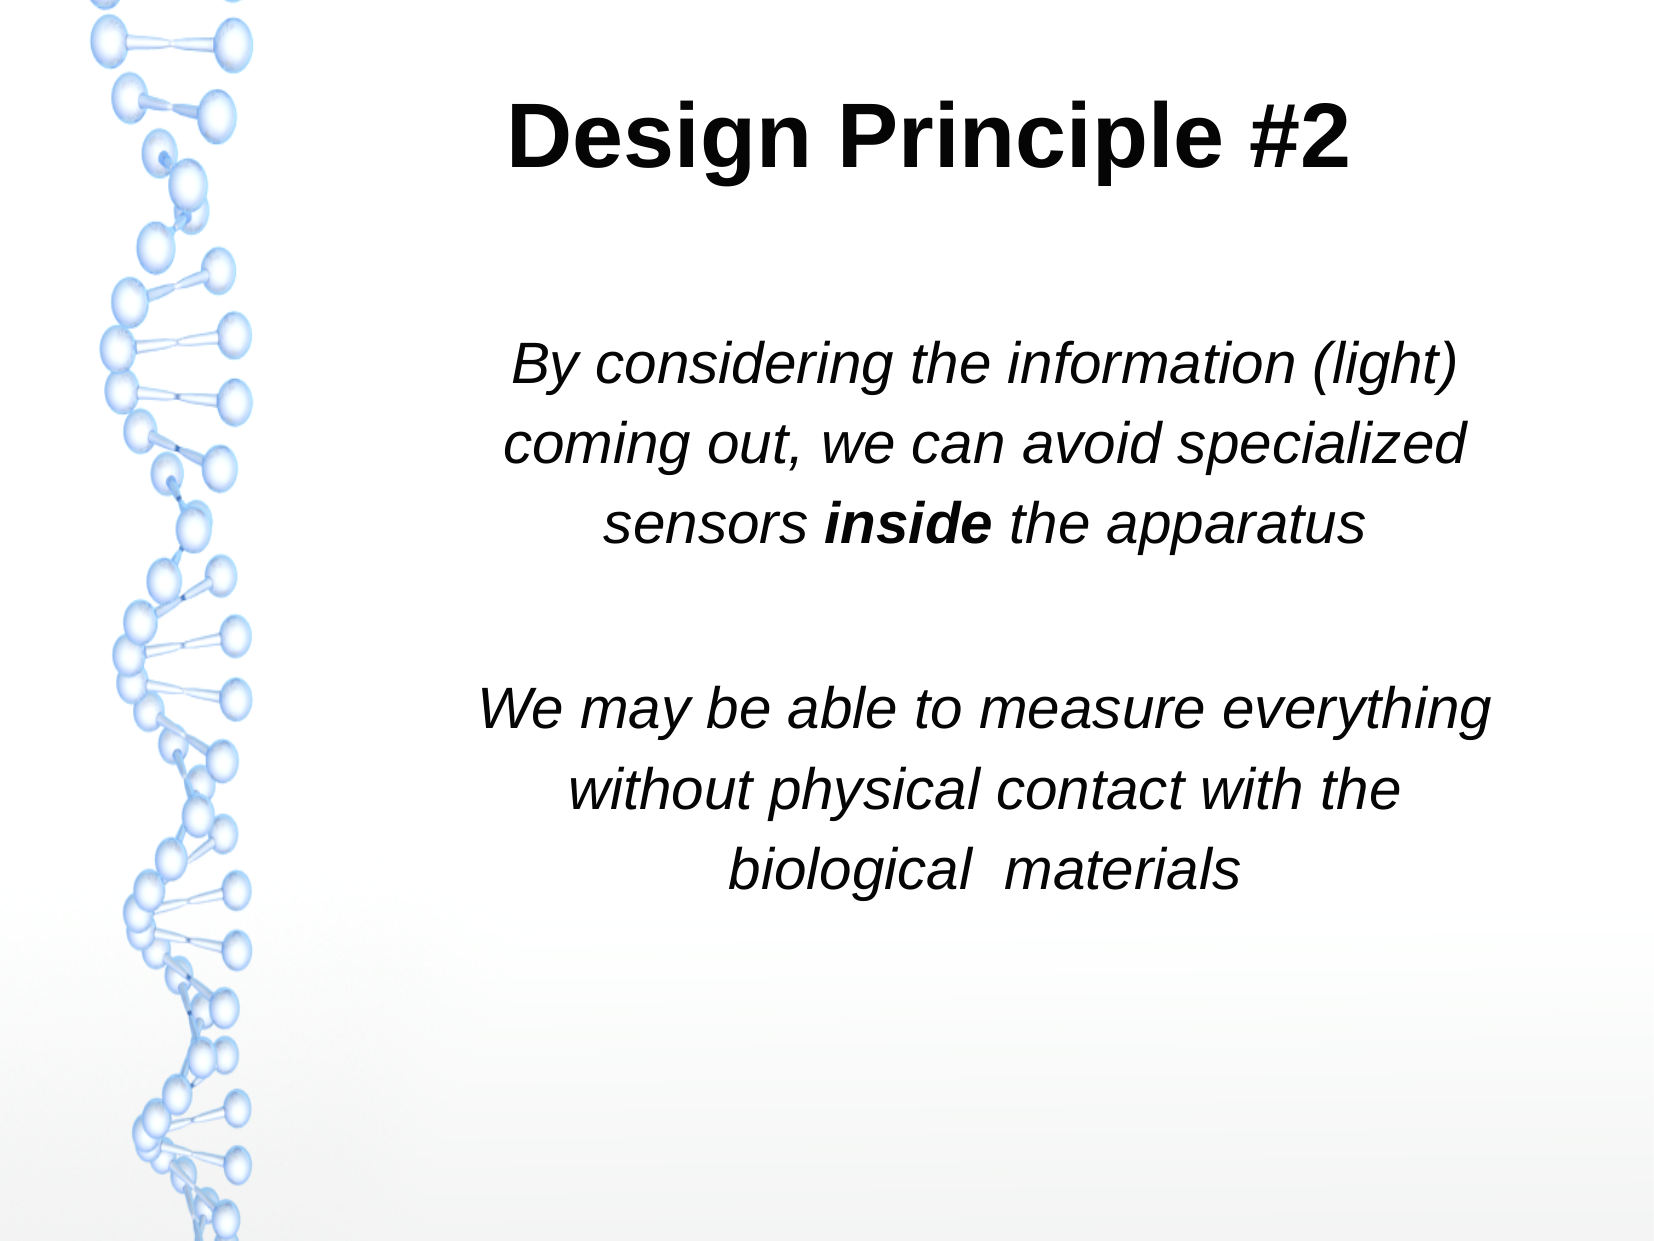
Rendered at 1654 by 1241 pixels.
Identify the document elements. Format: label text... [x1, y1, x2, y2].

picture [0, 0, 1654, 1241]
list By considering the information (light) coming out, we can avoid specialized sensors inside the apparatus We may be able to measure everything without physical contact with the biological materials [420, 240, 1501, 1111]
title Design Principle #2 [265, 47, 1595, 226]
